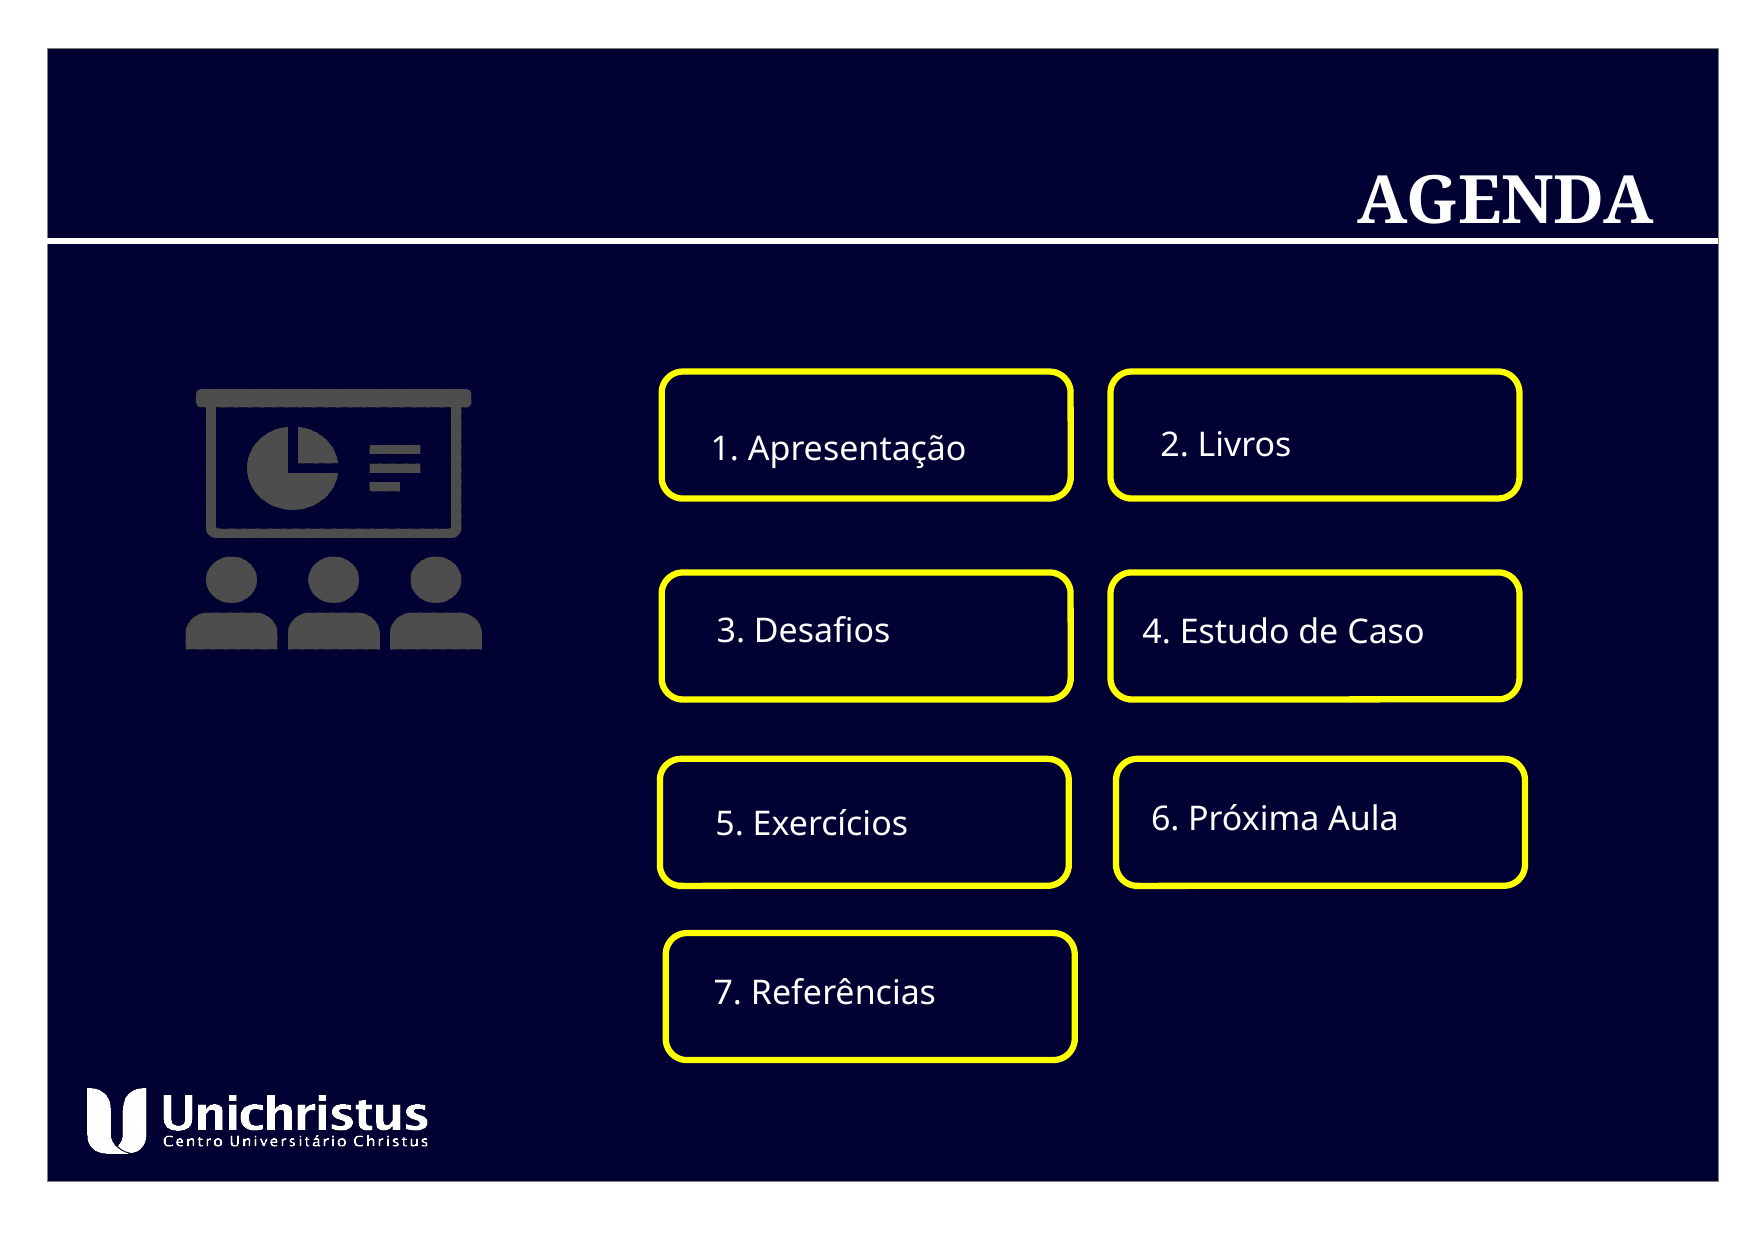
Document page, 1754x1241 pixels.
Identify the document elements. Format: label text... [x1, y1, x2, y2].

text_box 3. Desafios [701, 598, 1046, 654]
text_box 1. Apresentação [695, 416, 993, 472]
text_box 4. Estudo de Caso [1127, 599, 1516, 654]
text_box 2. Livros [1145, 412, 1318, 468]
text_box [47, 48, 1719, 1182]
text_box 6. Próxima Aula [1136, 786, 1430, 841]
picture [175, 370, 502, 668]
text_box AGENDA [1343, 144, 1688, 236]
text_box 7. Referências [698, 960, 969, 1016]
text_box 5. Exercícios [700, 791, 942, 847]
picture [82, 1084, 433, 1156]
